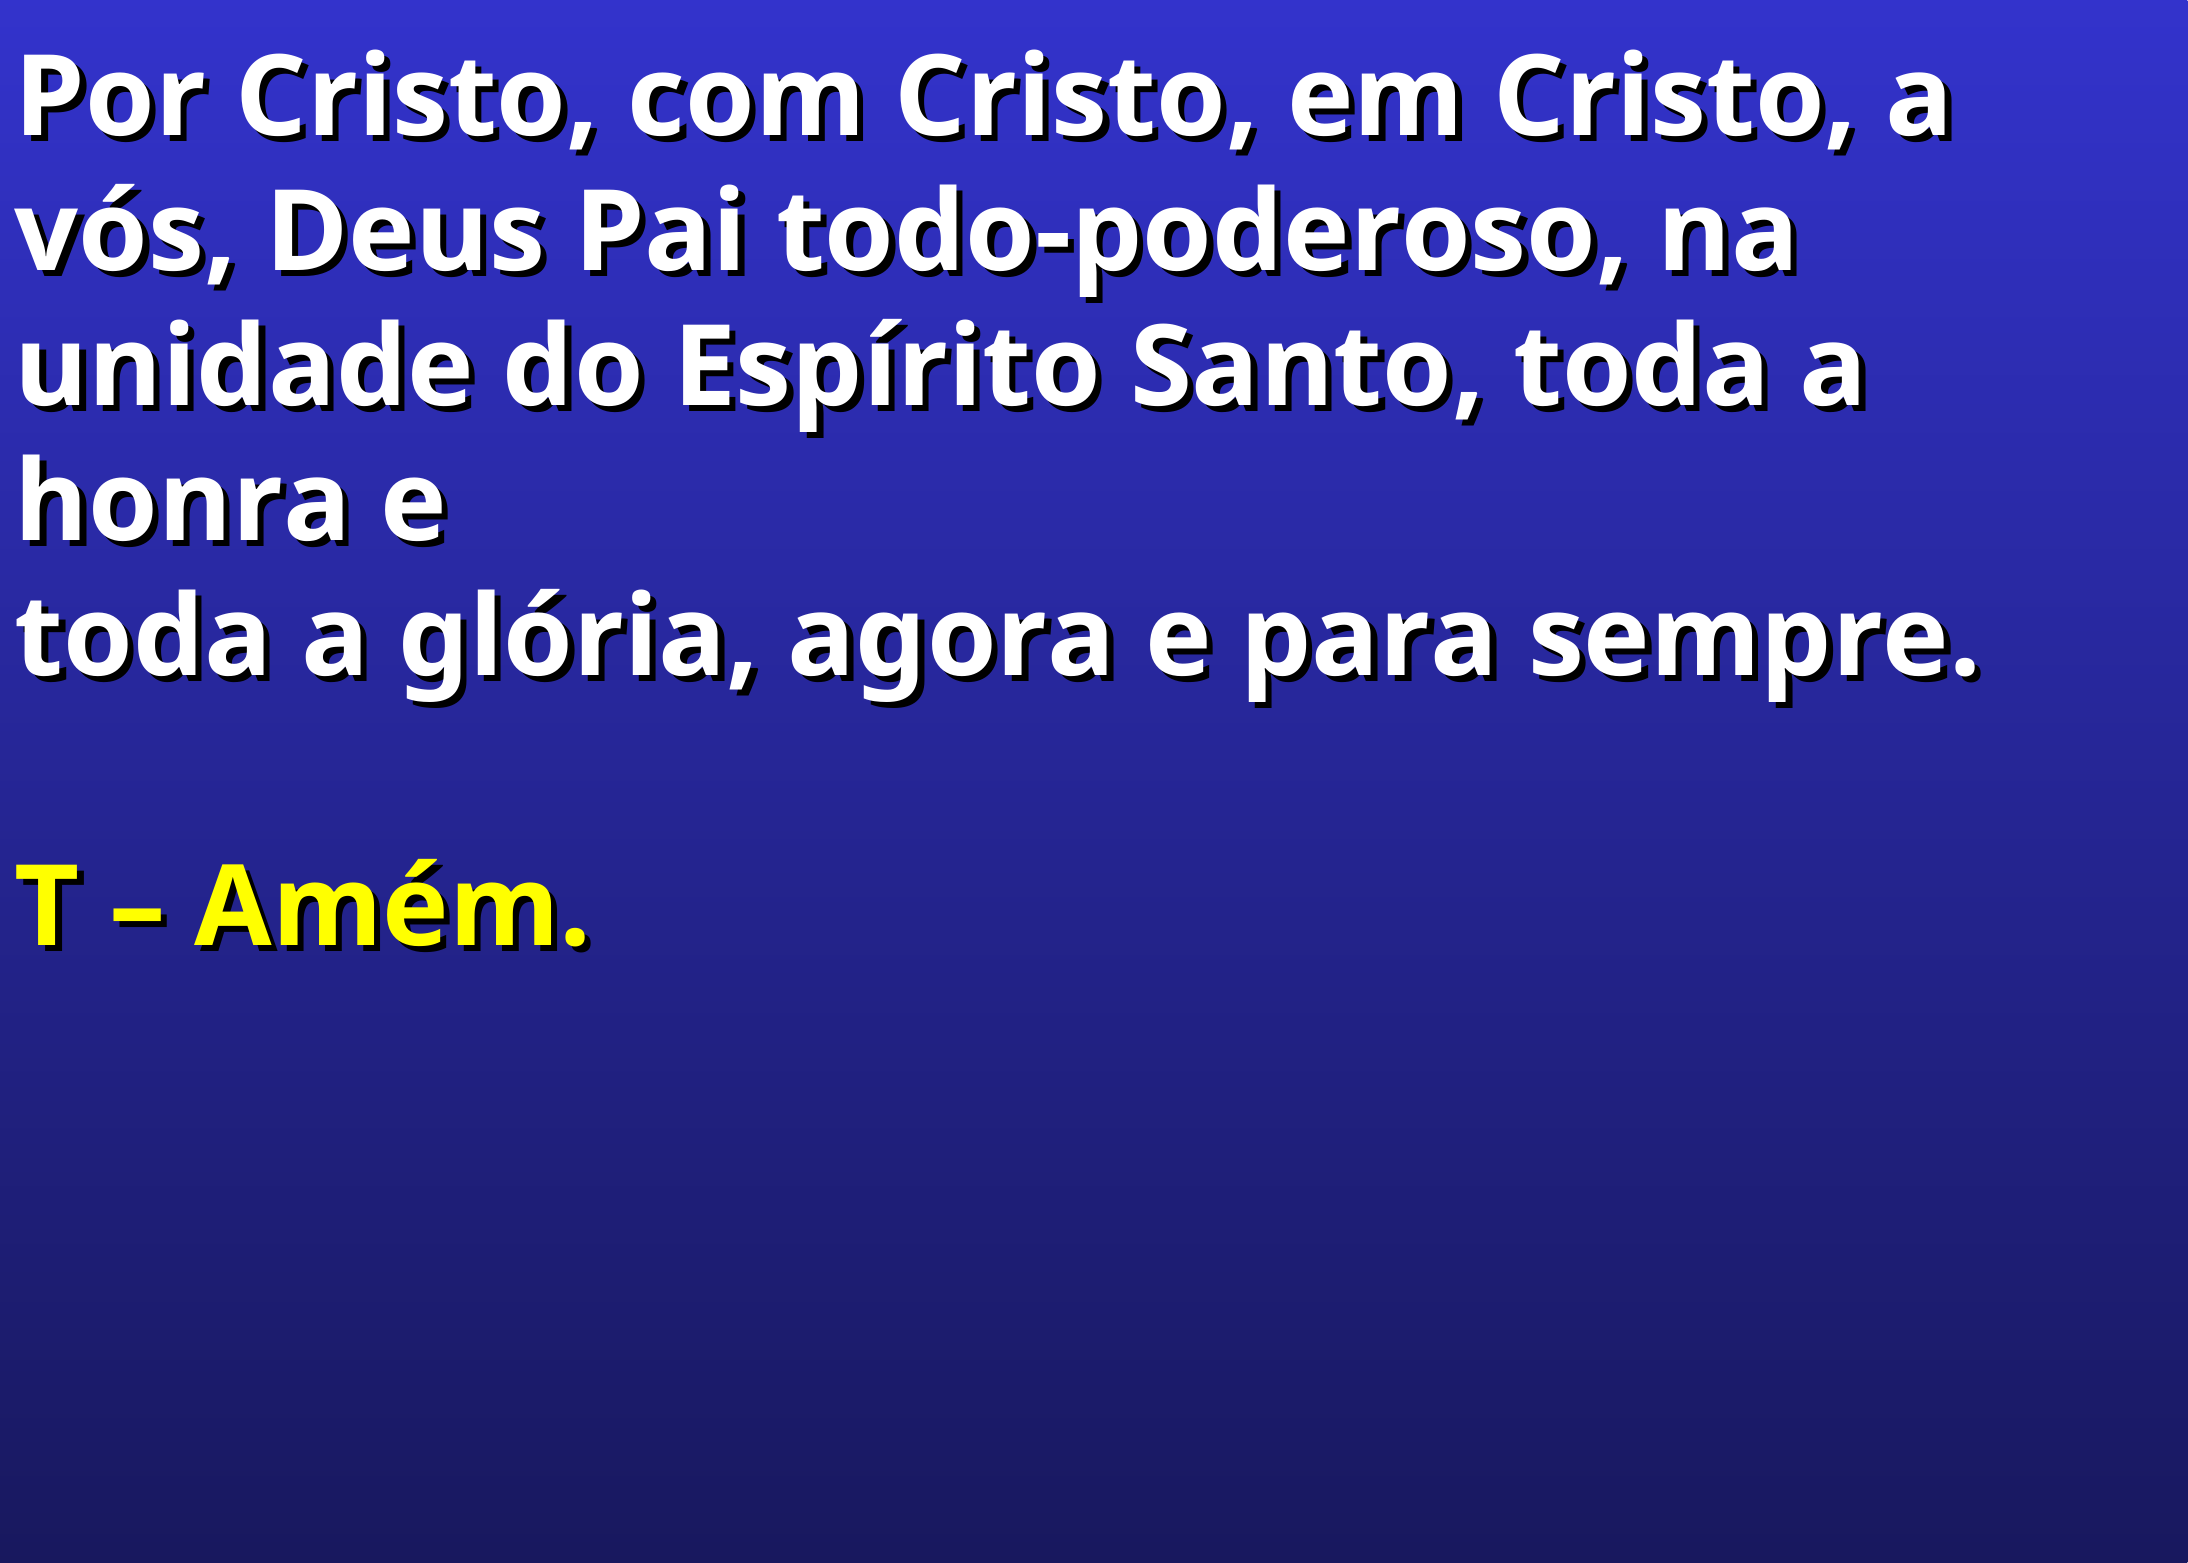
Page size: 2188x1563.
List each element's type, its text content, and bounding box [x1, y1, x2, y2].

text_box Por Cristo, com Cristo, em Cristo, a vós, Deus Pai todo-poderoso, na unidade do Espírito Santo, toda a honra e toda a glória, agora e para sempre. T – Amém. [0, 15, 2188, 1111]
